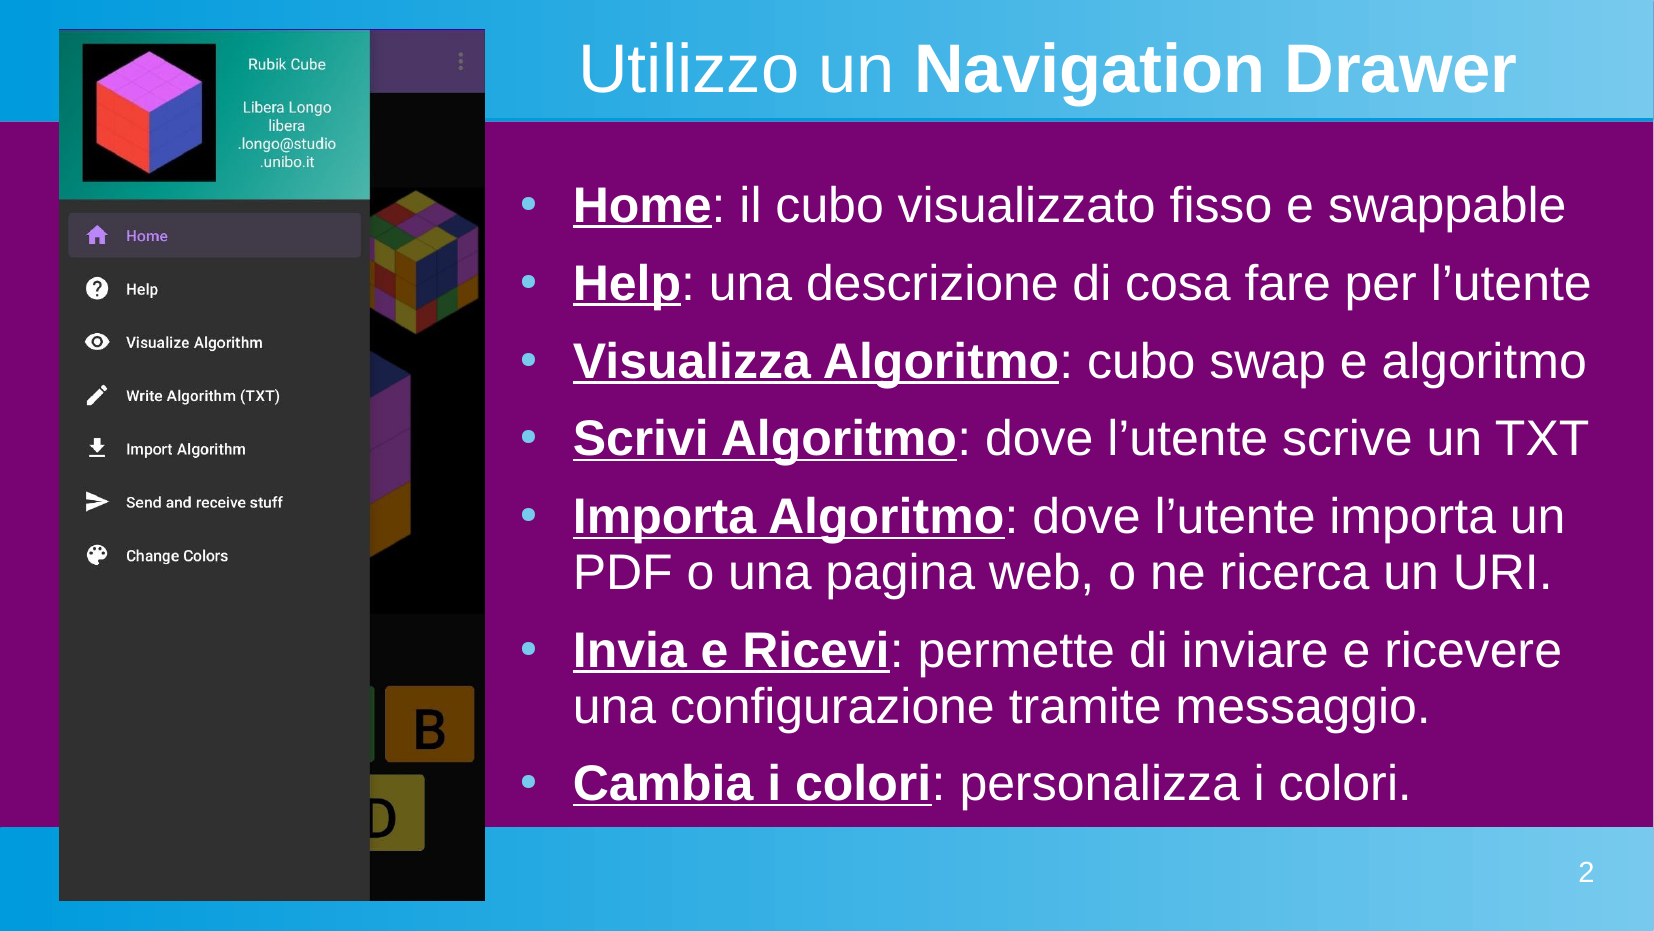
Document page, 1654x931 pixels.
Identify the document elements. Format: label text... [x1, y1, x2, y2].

title Utilizzo un Navigation Drawer [501, 29, 1595, 108]
picture [59, 29, 485, 901]
list Home: il cubo visualizzato fisso e swappable Help: una descrizione di cosa fare per l’utente Visualizza Algoritmo: cubo swap e algoritmo Scrivi Algoritmo: dove l’utente scrive un TXT Importa Algoritmo: dove l’utente importa un PDF o una pagina web, o ne ricerca un URI. Invia e Ricevi: permette di inviare e ricevere una configurazione tramite messaggio. Cambia i colori: personalizza i colori. [501, 177, 1595, 768]
